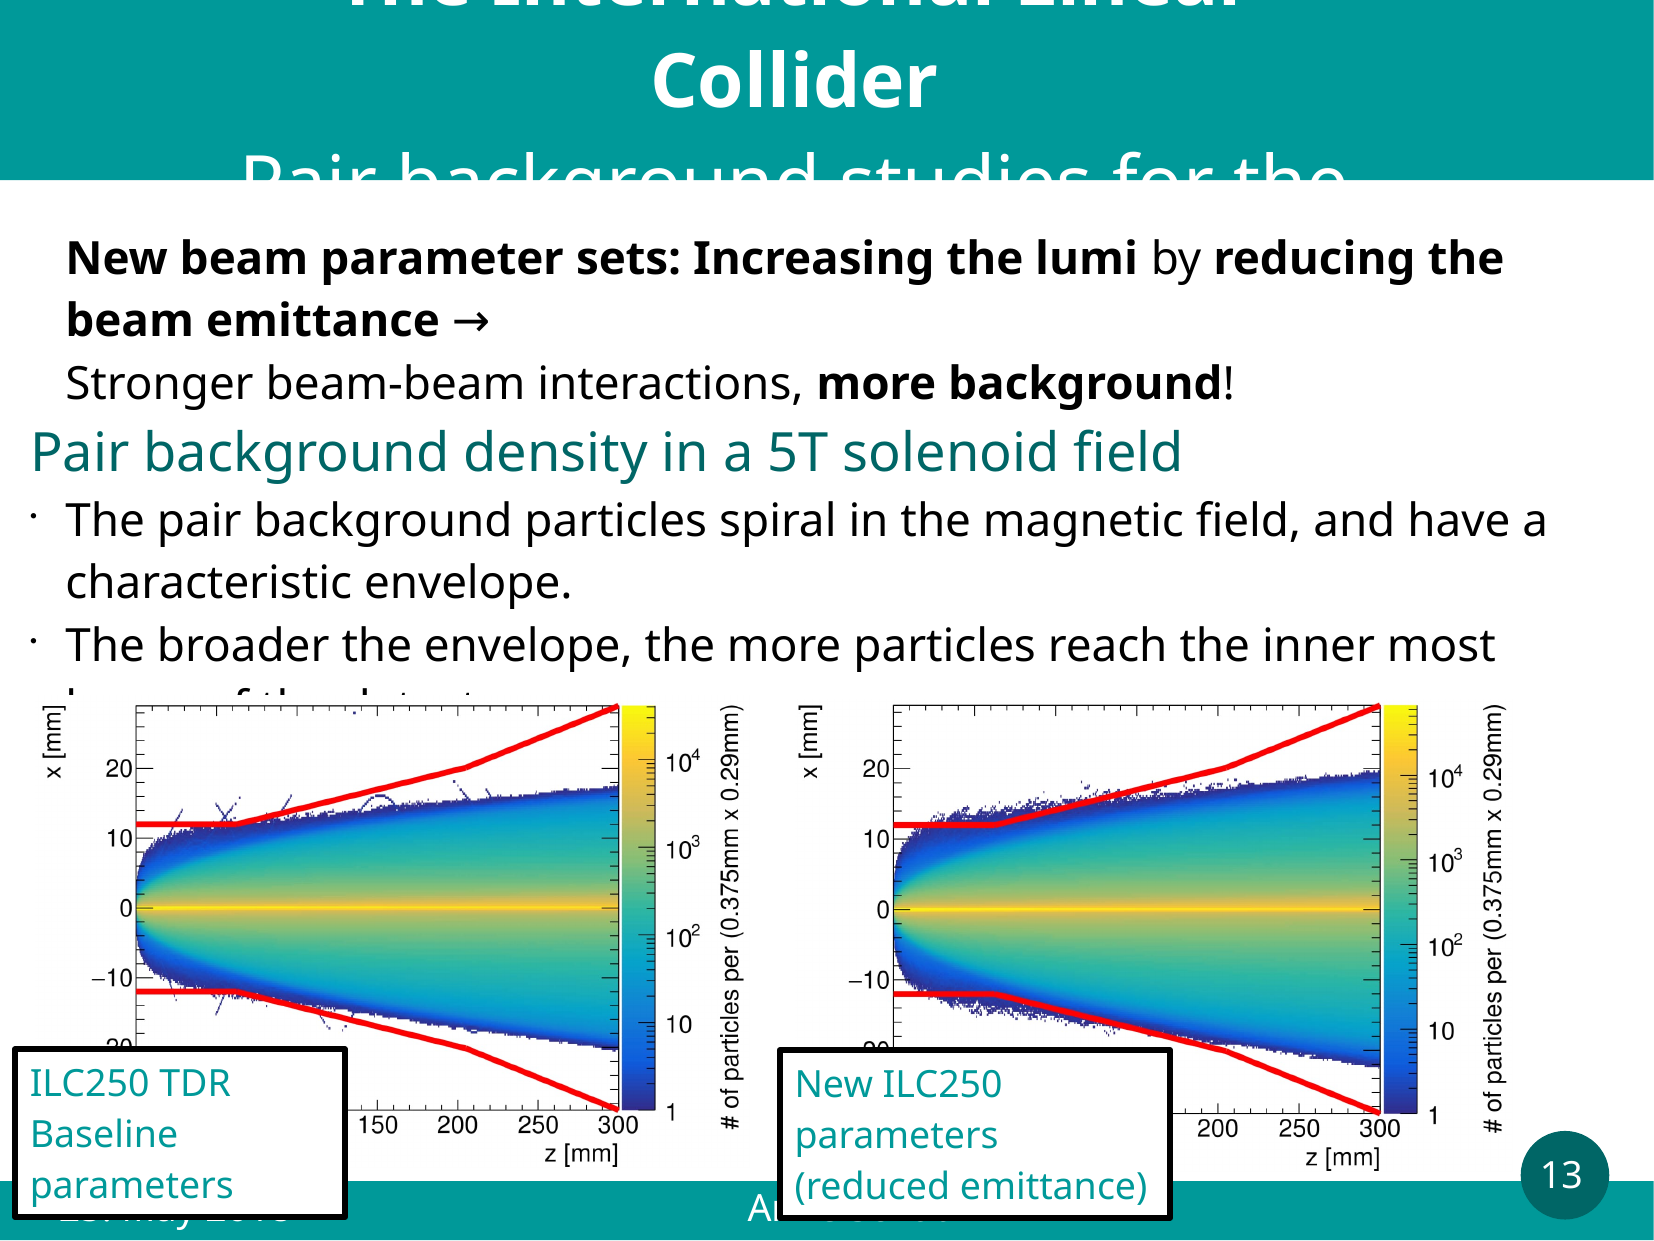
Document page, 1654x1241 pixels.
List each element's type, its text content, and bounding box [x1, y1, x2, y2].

text_box ILC250 TDR Baseline parameters [15, 1049, 346, 1172]
text_box New beam parameter sets: Increasing the lumi by reducing the beam emittance → Stronger beam-beam interactions, more background! Pair background density in a 5T solenoid field The pair background particles spiral in the magnetic field, and have a characteristic envelope. The broader the envelope, the more particles reach the inner most layers of the detector [30, 257, 1636, 706]
text_box New ILC250 parameters (reduced emittance) [779, 1050, 1171, 1173]
picture [795, 699, 1513, 1172]
title The International Linear Collider Pair background studies for the ILC250 [239, 0, 1415, 257]
picture [35, 695, 750, 1168]
